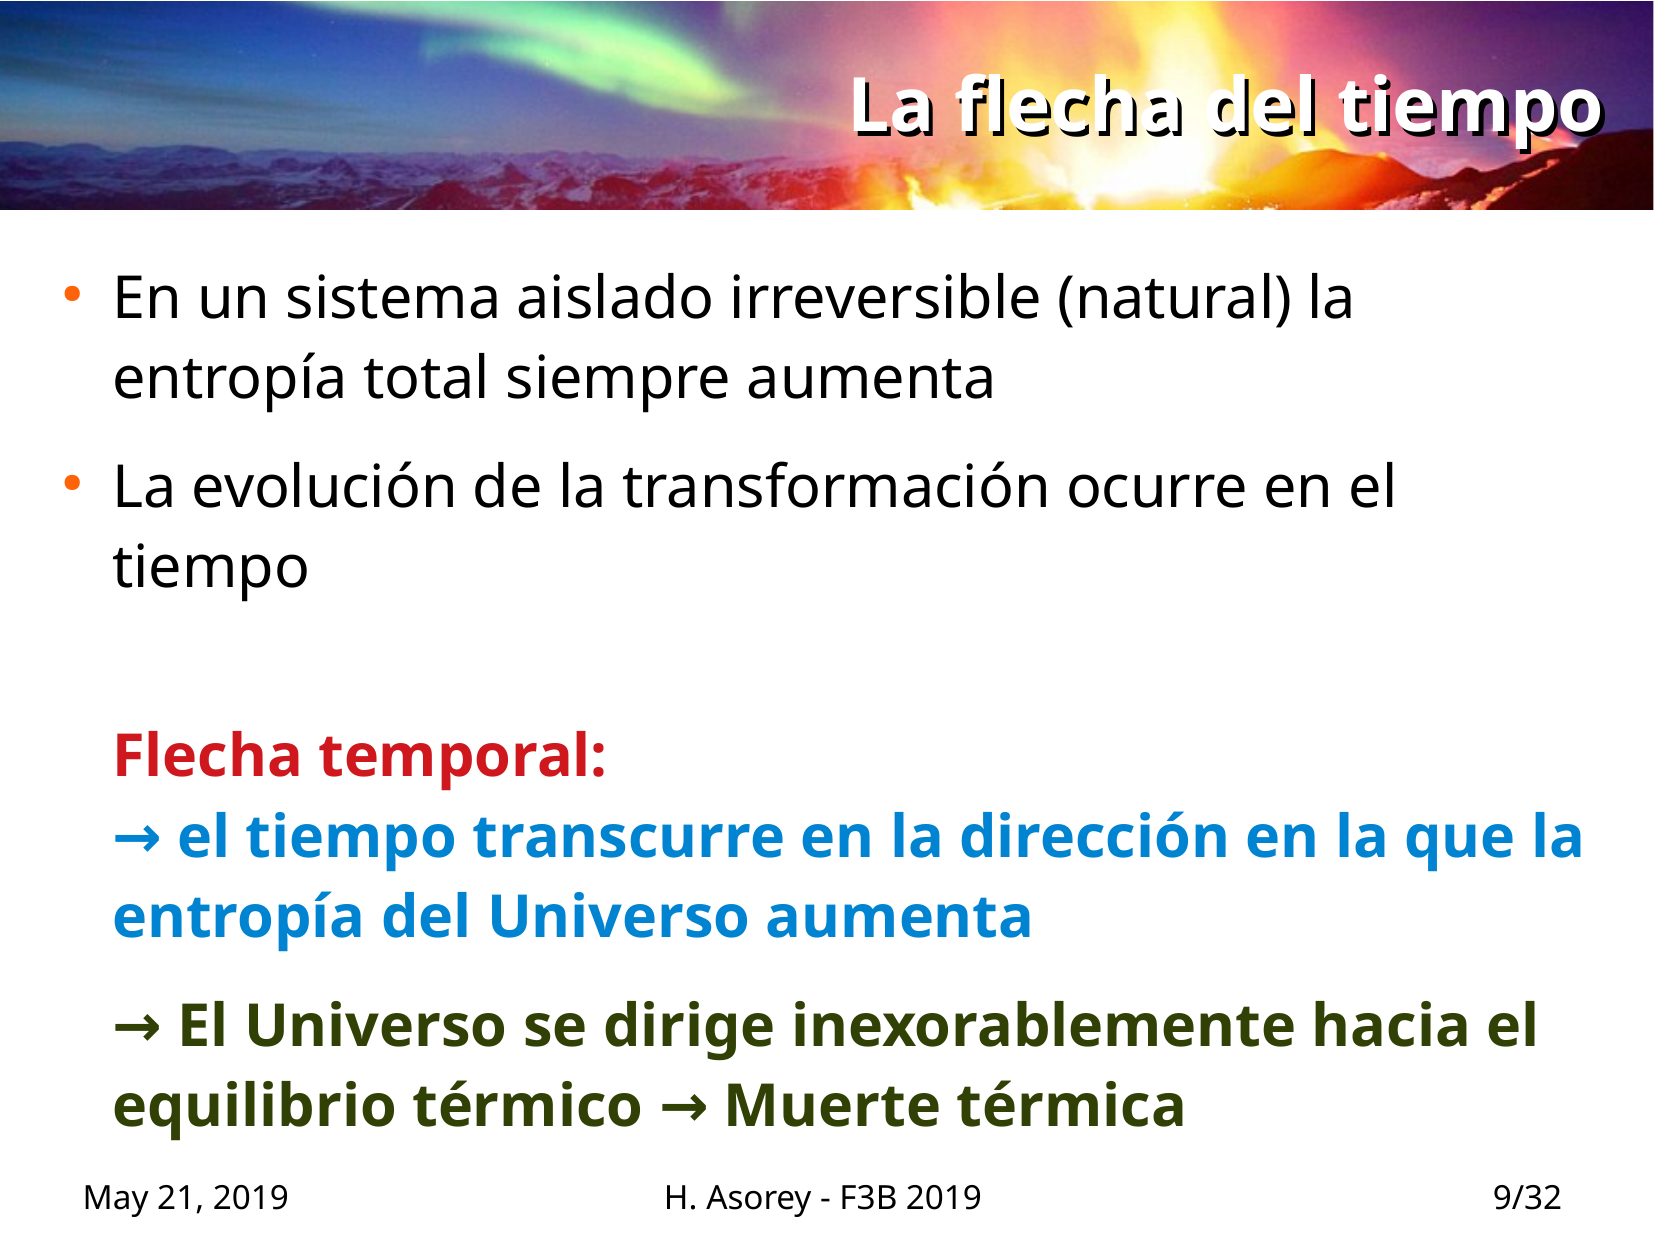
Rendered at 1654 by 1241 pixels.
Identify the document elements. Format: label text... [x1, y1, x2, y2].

list En un sistema aislado irreversible (natural) la entropía total siempre aumenta La evolución de la transformación ocurre en el tiempo Flecha temporal: → el tiempo transcurre en la dirección en la que la entropía del Universo aumenta → El Universo se dirige inexorablemente hacia el equilibrio térmico → Muerte térmica [45, 255, 1606, 1156]
title La flecha del tiempo [45, 15, 1606, 191]
picture [0, 1, 1654, 210]
